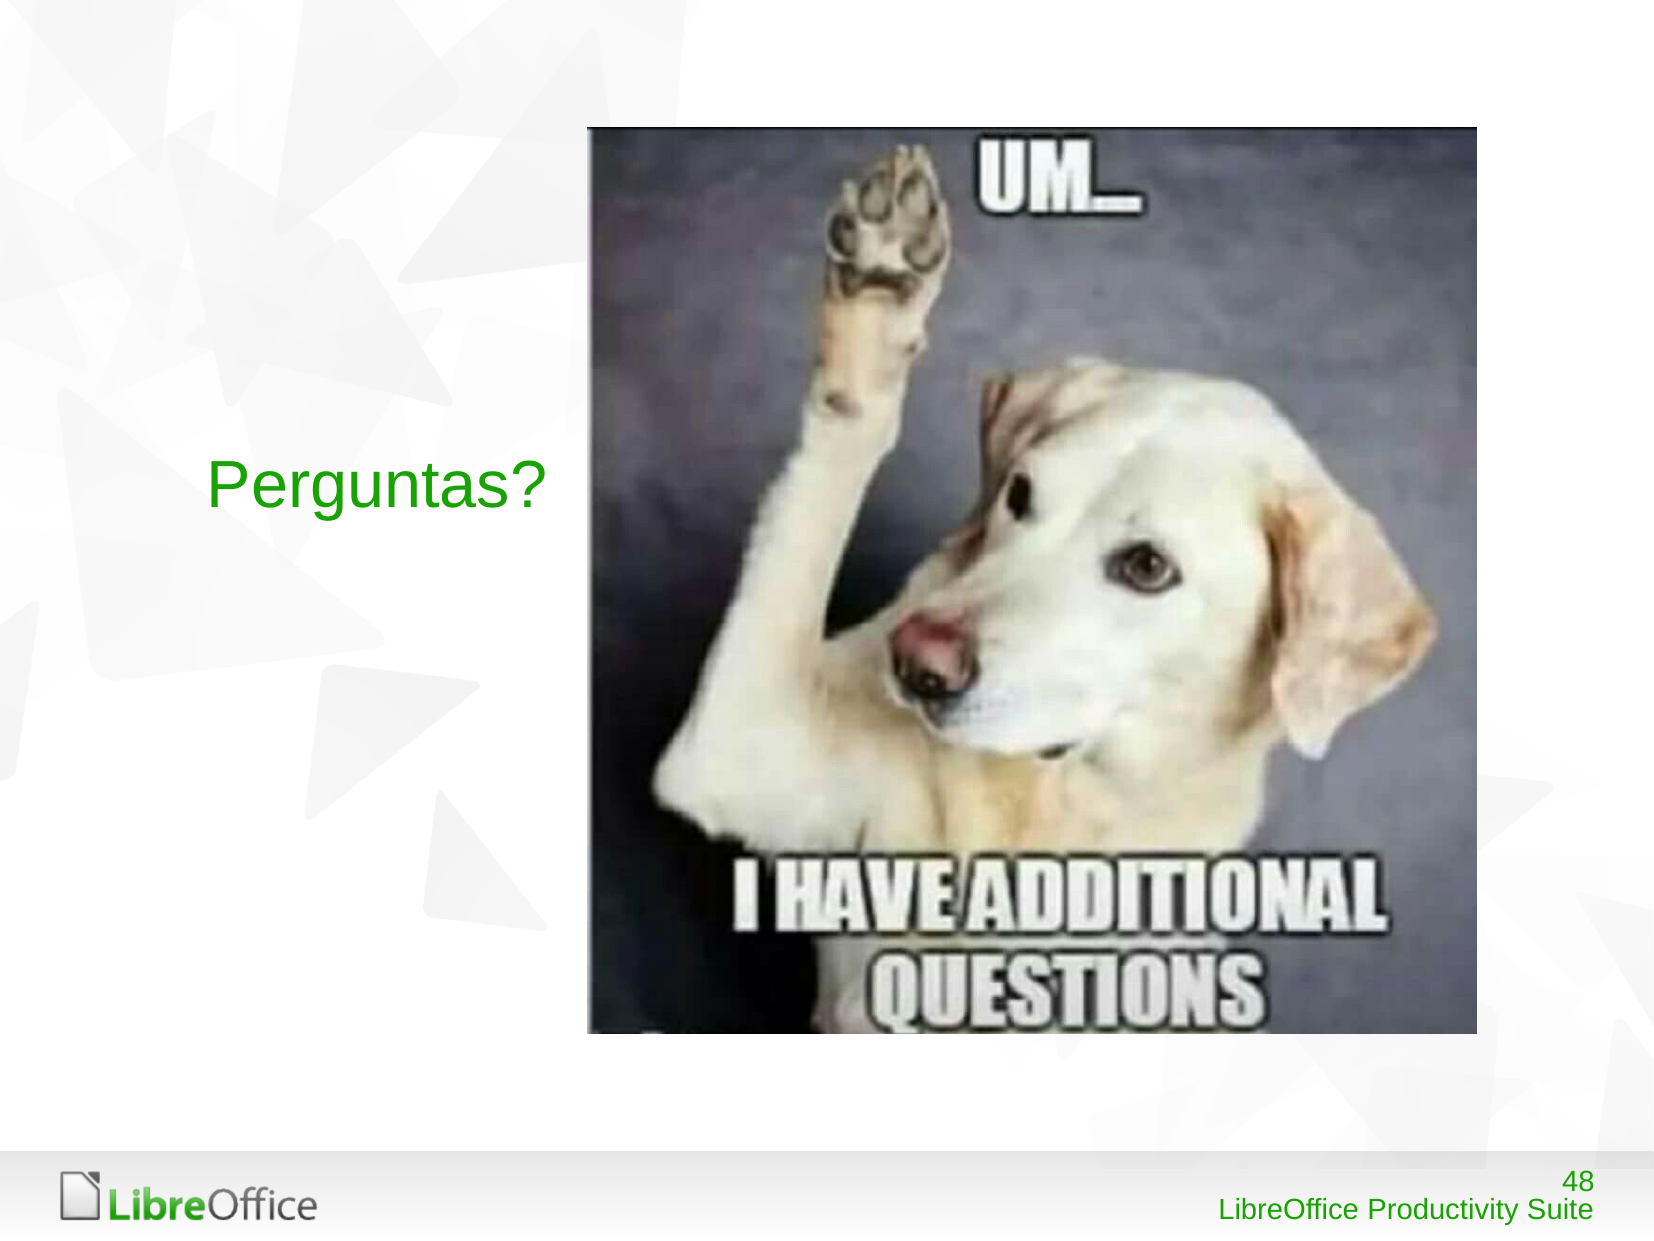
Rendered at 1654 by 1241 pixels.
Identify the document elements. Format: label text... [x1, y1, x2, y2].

title Perguntas? [206, 395, 587, 573]
picture [41, 1152, 337, 1240]
picture [0, 0, 1654, 1169]
